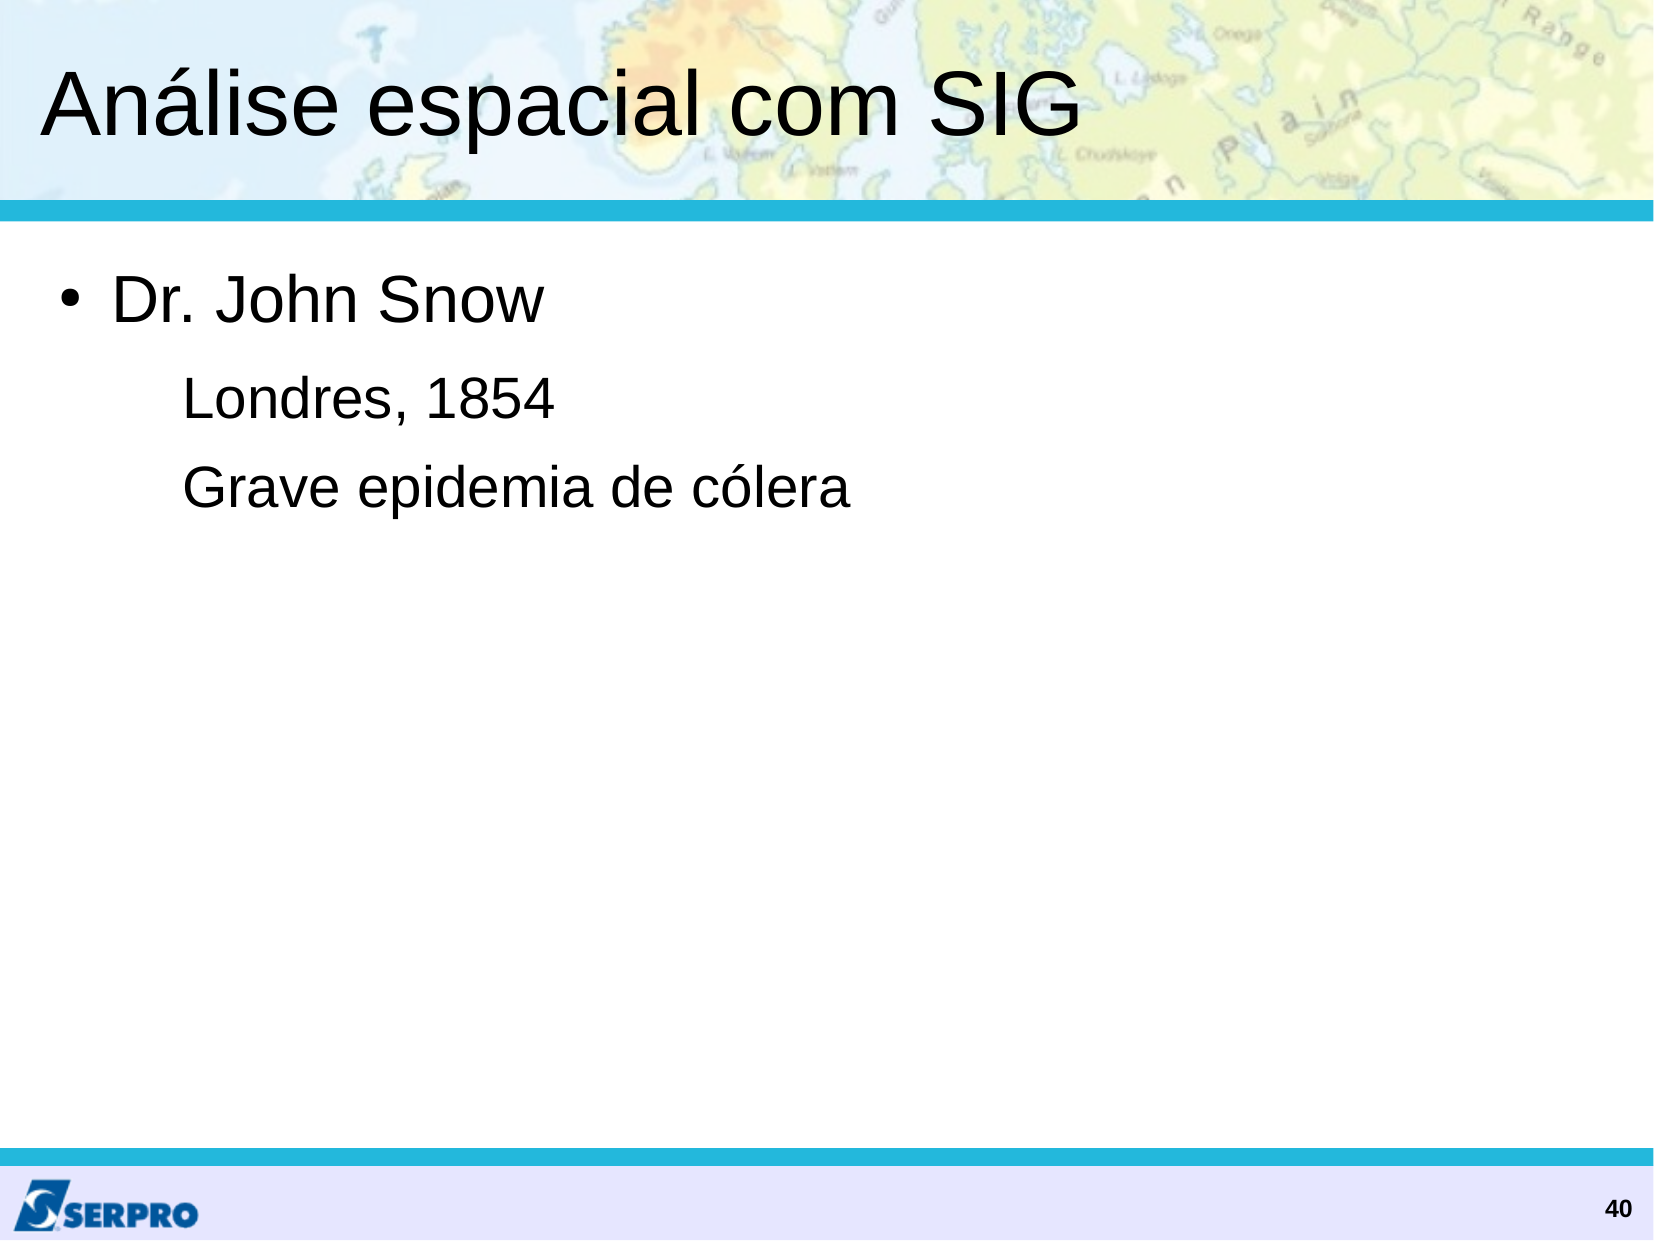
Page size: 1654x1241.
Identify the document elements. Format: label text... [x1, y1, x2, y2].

picture [10, 1177, 201, 1235]
title Análise espacial com SIG [40, 49, 1614, 159]
list Dr. John Snow Londres, 1854 Grave epidemia de cólera [40, 261, 1616, 1081]
